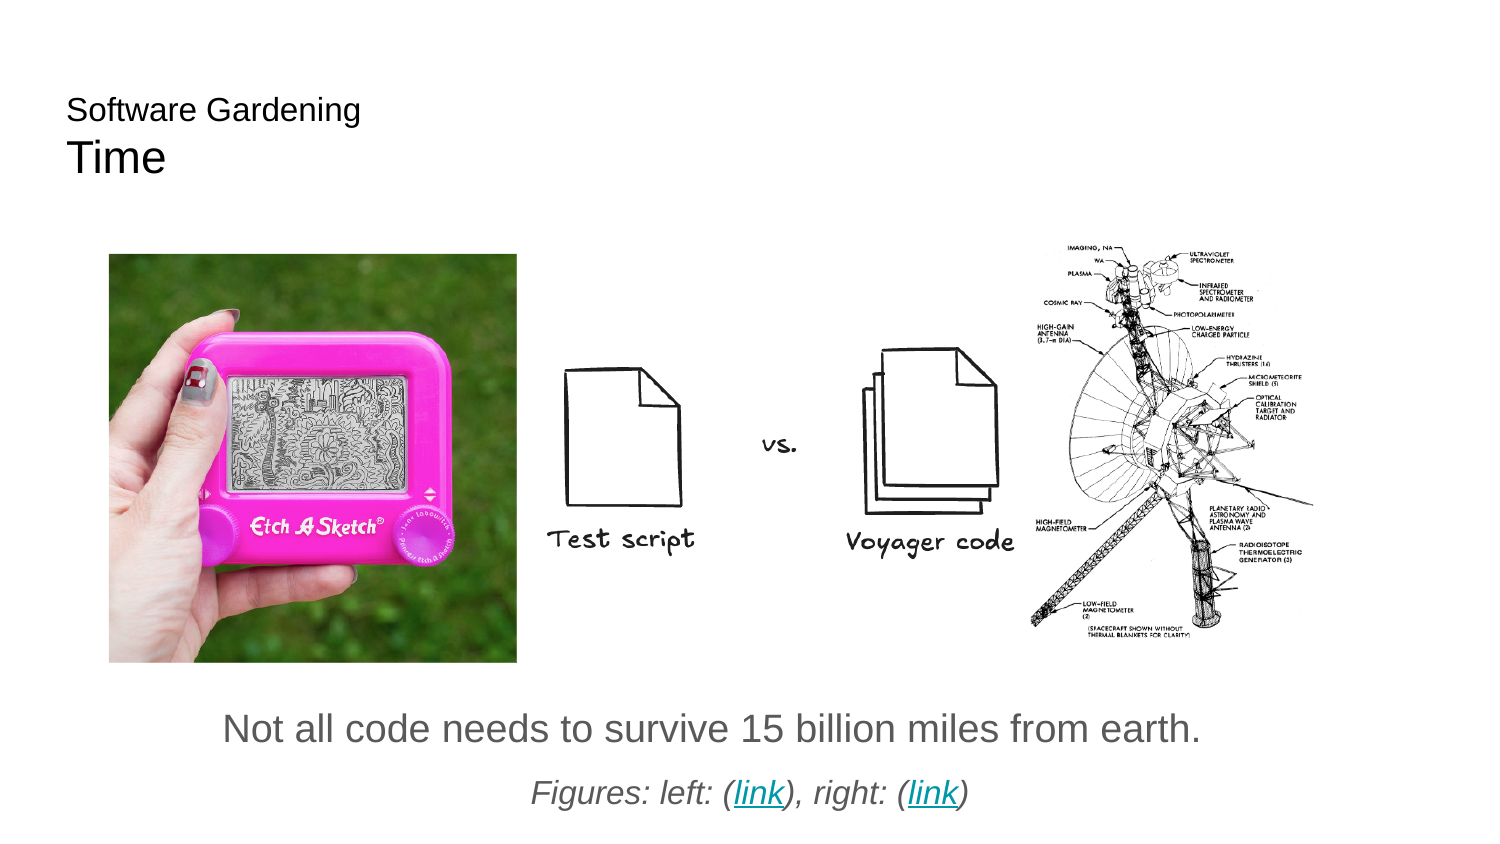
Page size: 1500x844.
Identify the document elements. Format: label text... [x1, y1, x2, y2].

list Figures: left: (link), right: (link) [97, 758, 1403, 823]
list Not all code needs to survive 15 billion miles from earth. [125, 691, 1300, 756]
text_box Software Gardening Time [51, 72, 1449, 199]
picture [88, 212, 1337, 678]
